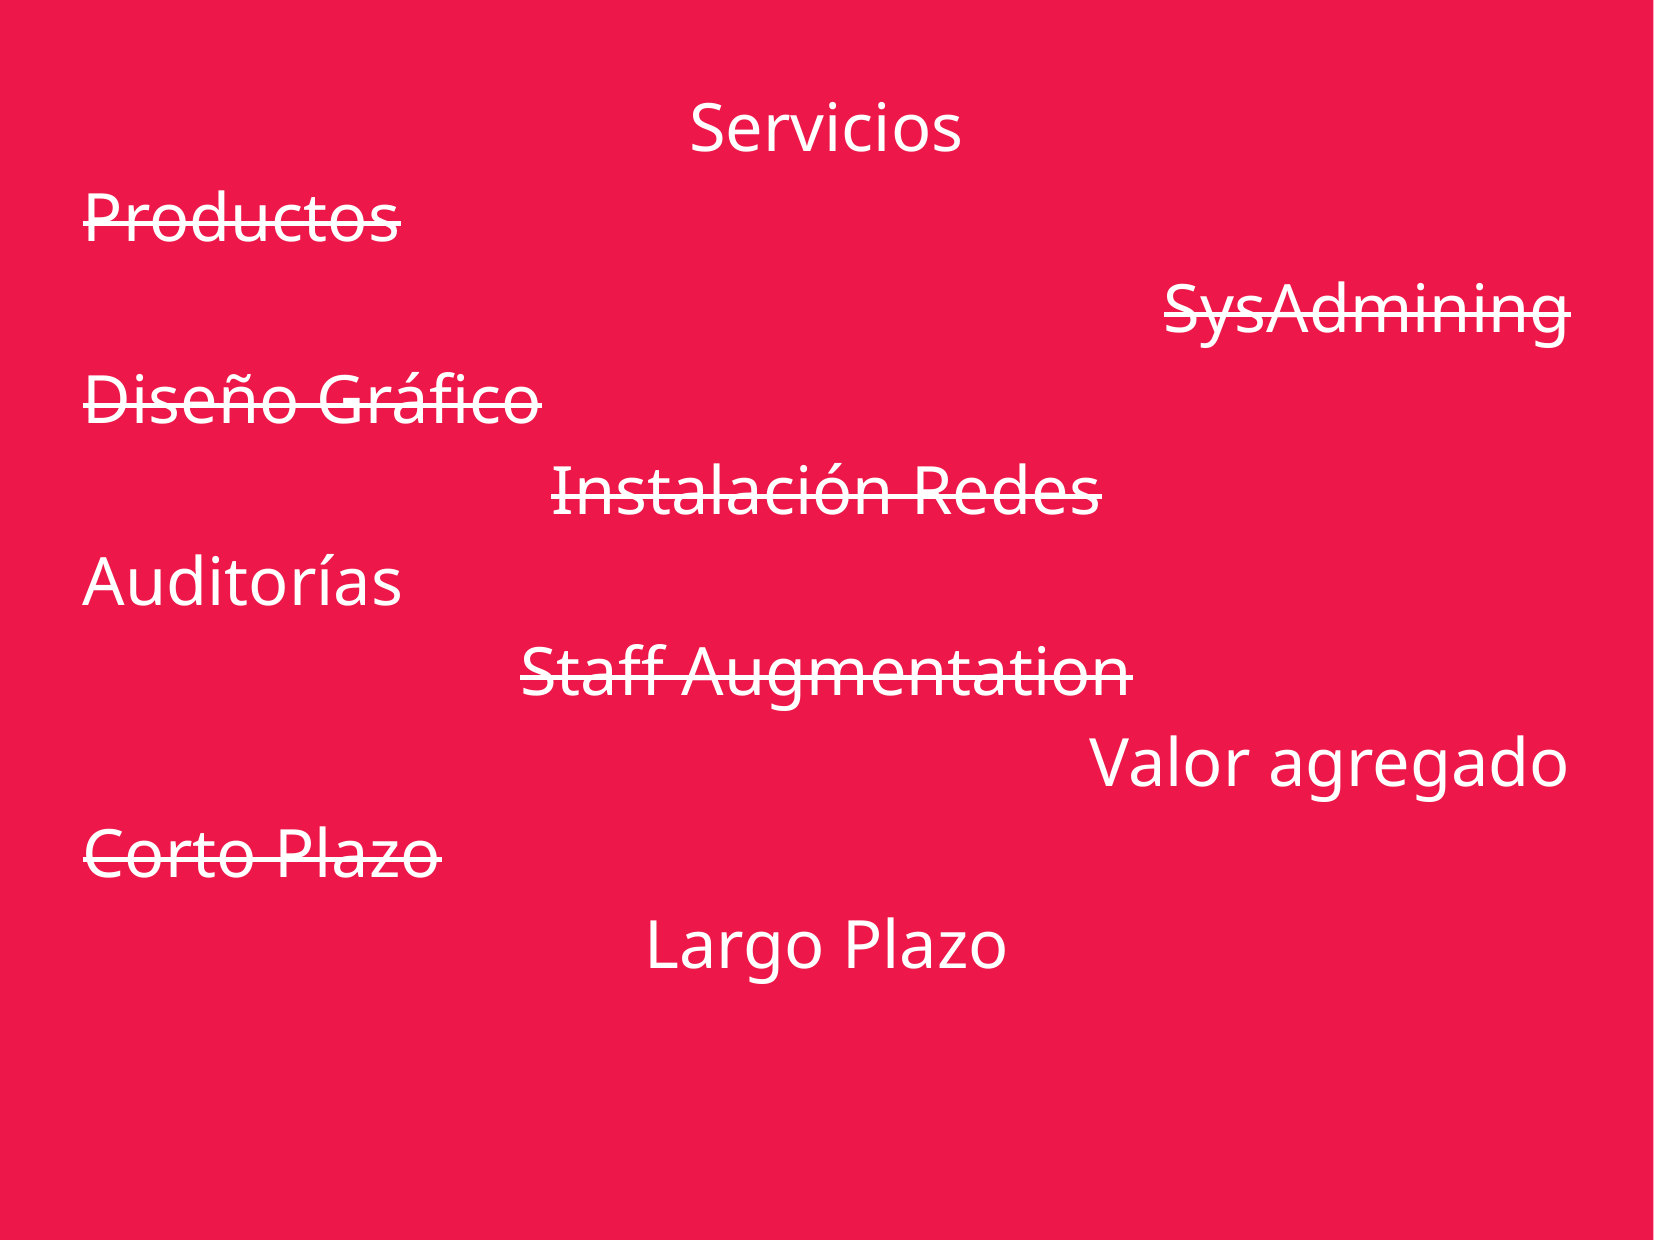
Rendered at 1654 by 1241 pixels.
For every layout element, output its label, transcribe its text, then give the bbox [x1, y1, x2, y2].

subtitle Servicios Productos SysAdmining Diseño Gráfico Instalación Redes Auditorías Staff Augmentation Valor agregado Corto Plazo Largo Plazo [82, 56, 1571, 1102]
